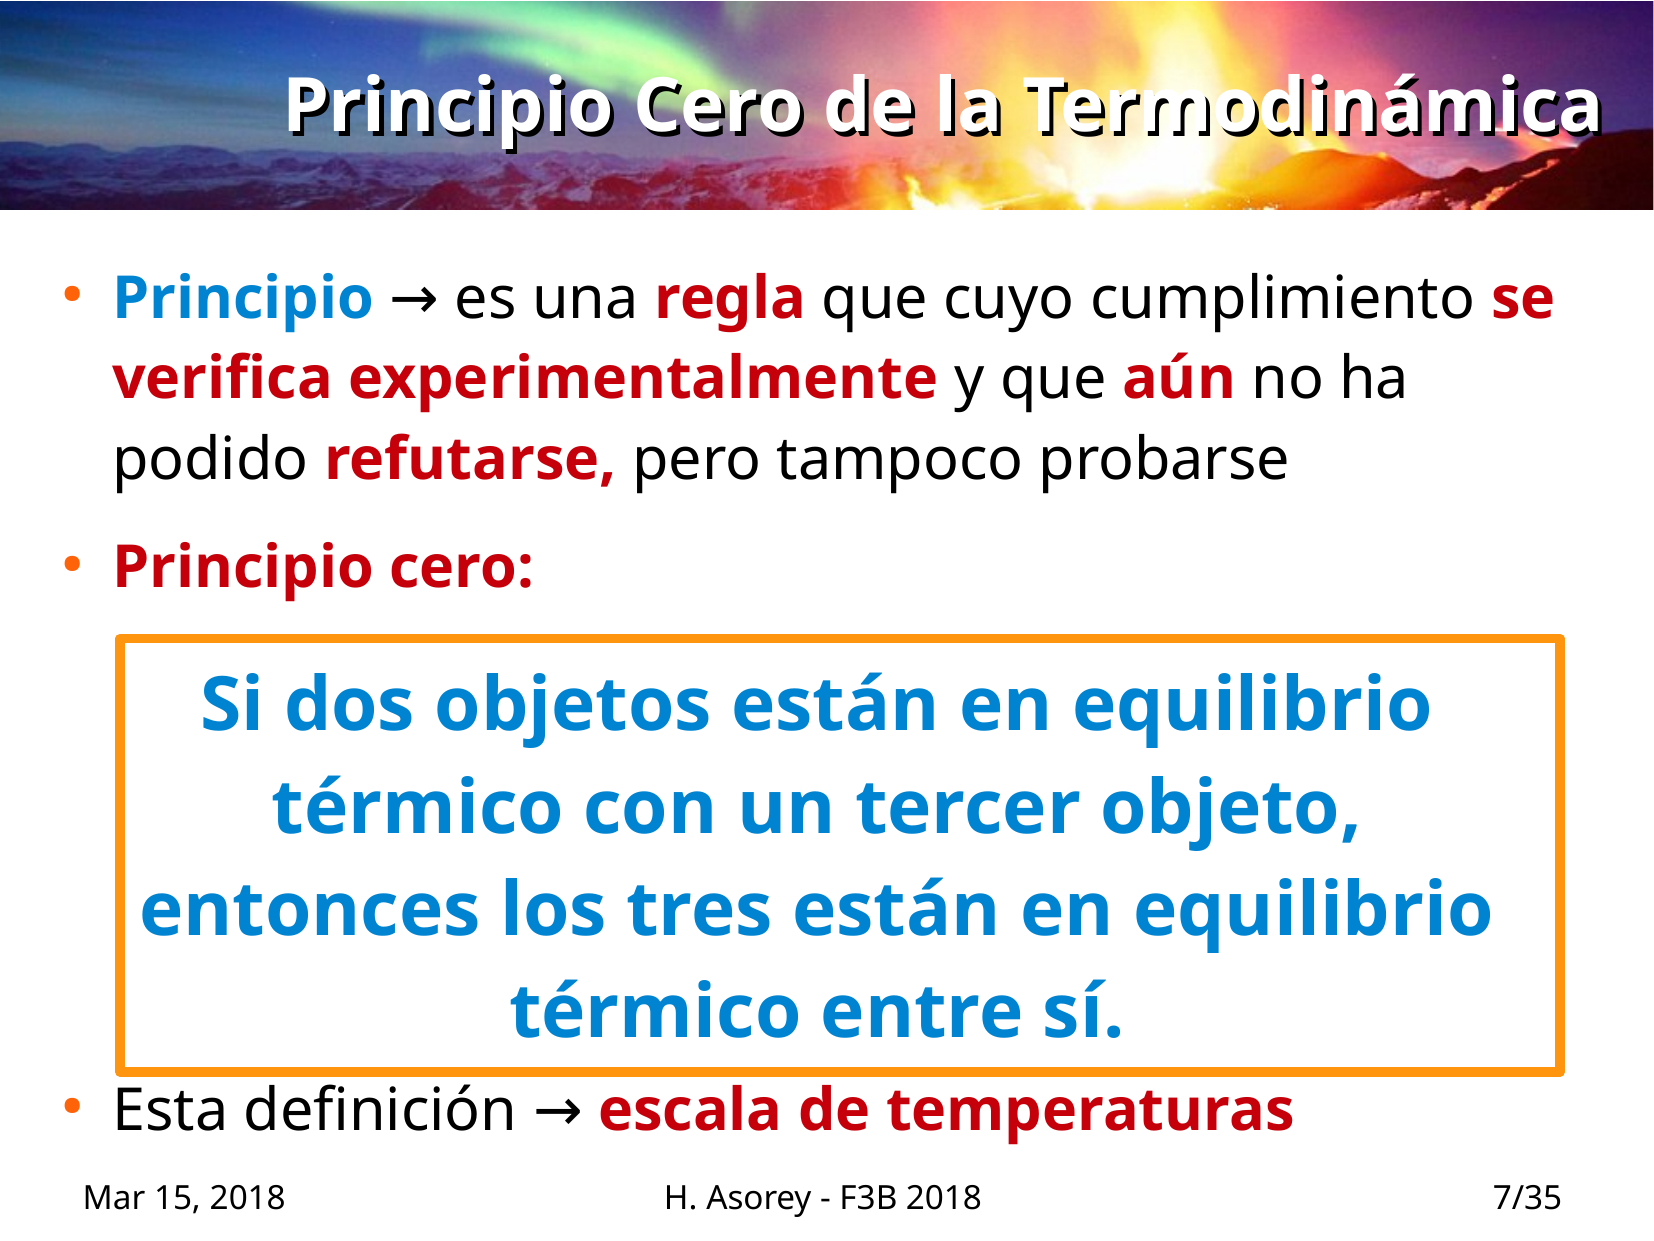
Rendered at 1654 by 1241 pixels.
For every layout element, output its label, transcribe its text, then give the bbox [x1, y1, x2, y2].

picture [0, 1, 1654, 210]
text_box Si dos objetos están en equilibrio térmico con un tercer objeto, entonces los tres están en equilibrio térmico entre sí. [120, 638, 1561, 963]
title Principio Cero de la Termodinámica [45, 15, 1606, 191]
list Principio → es una regla que cuyo cumplimiento se verifica experimentalmente y que aún no ha podido refutarse, pero tampoco probarse Principio cero: Esta definición → escala de temperaturas [45, 255, 1606, 1156]
